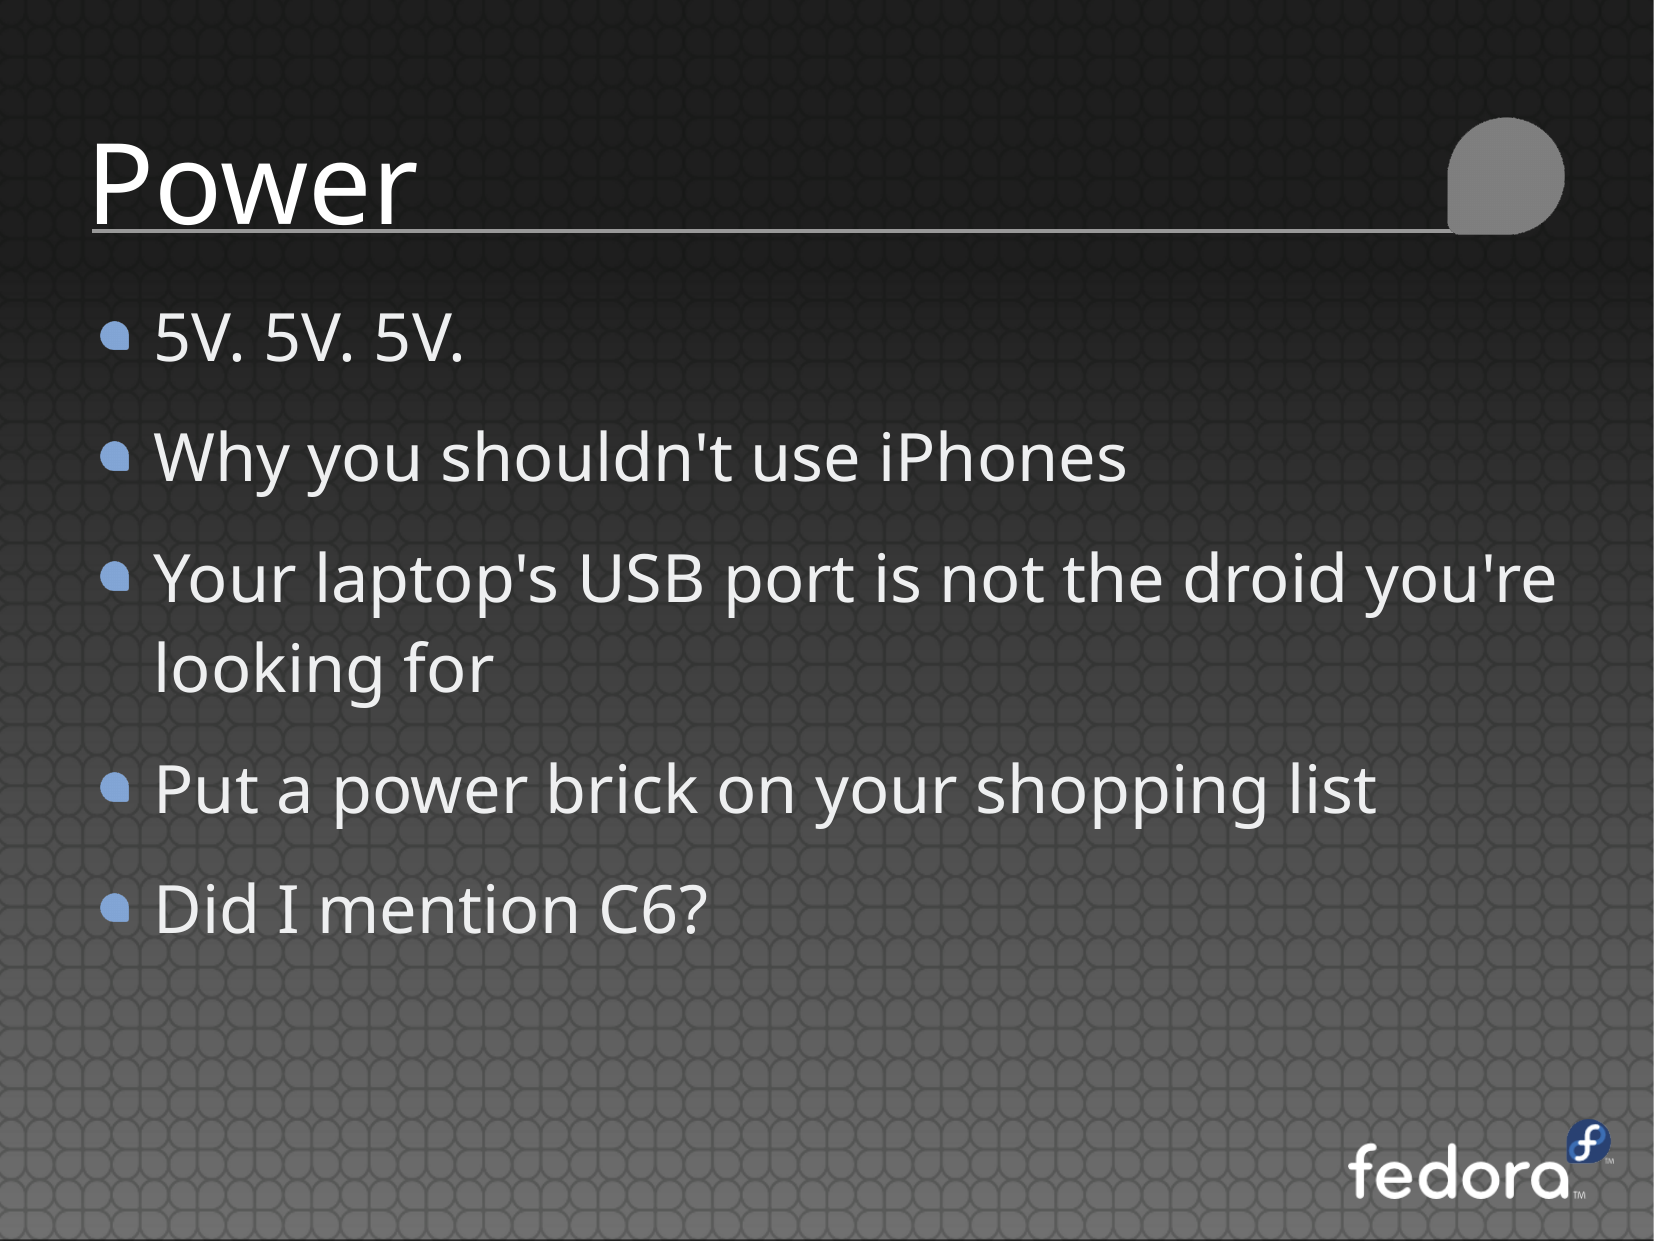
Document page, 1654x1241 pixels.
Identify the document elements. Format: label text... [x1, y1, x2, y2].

title Power [86, 112, 1576, 249]
list 5V. 5V. 5V. Why you shouldn't use iPhones Your laptop's USB port is not the droid you're looking for Put a power brick on your shopping list Did I mention C6? [82, 290, 1571, 1010]
picture [0, 0, 1654, 1241]
